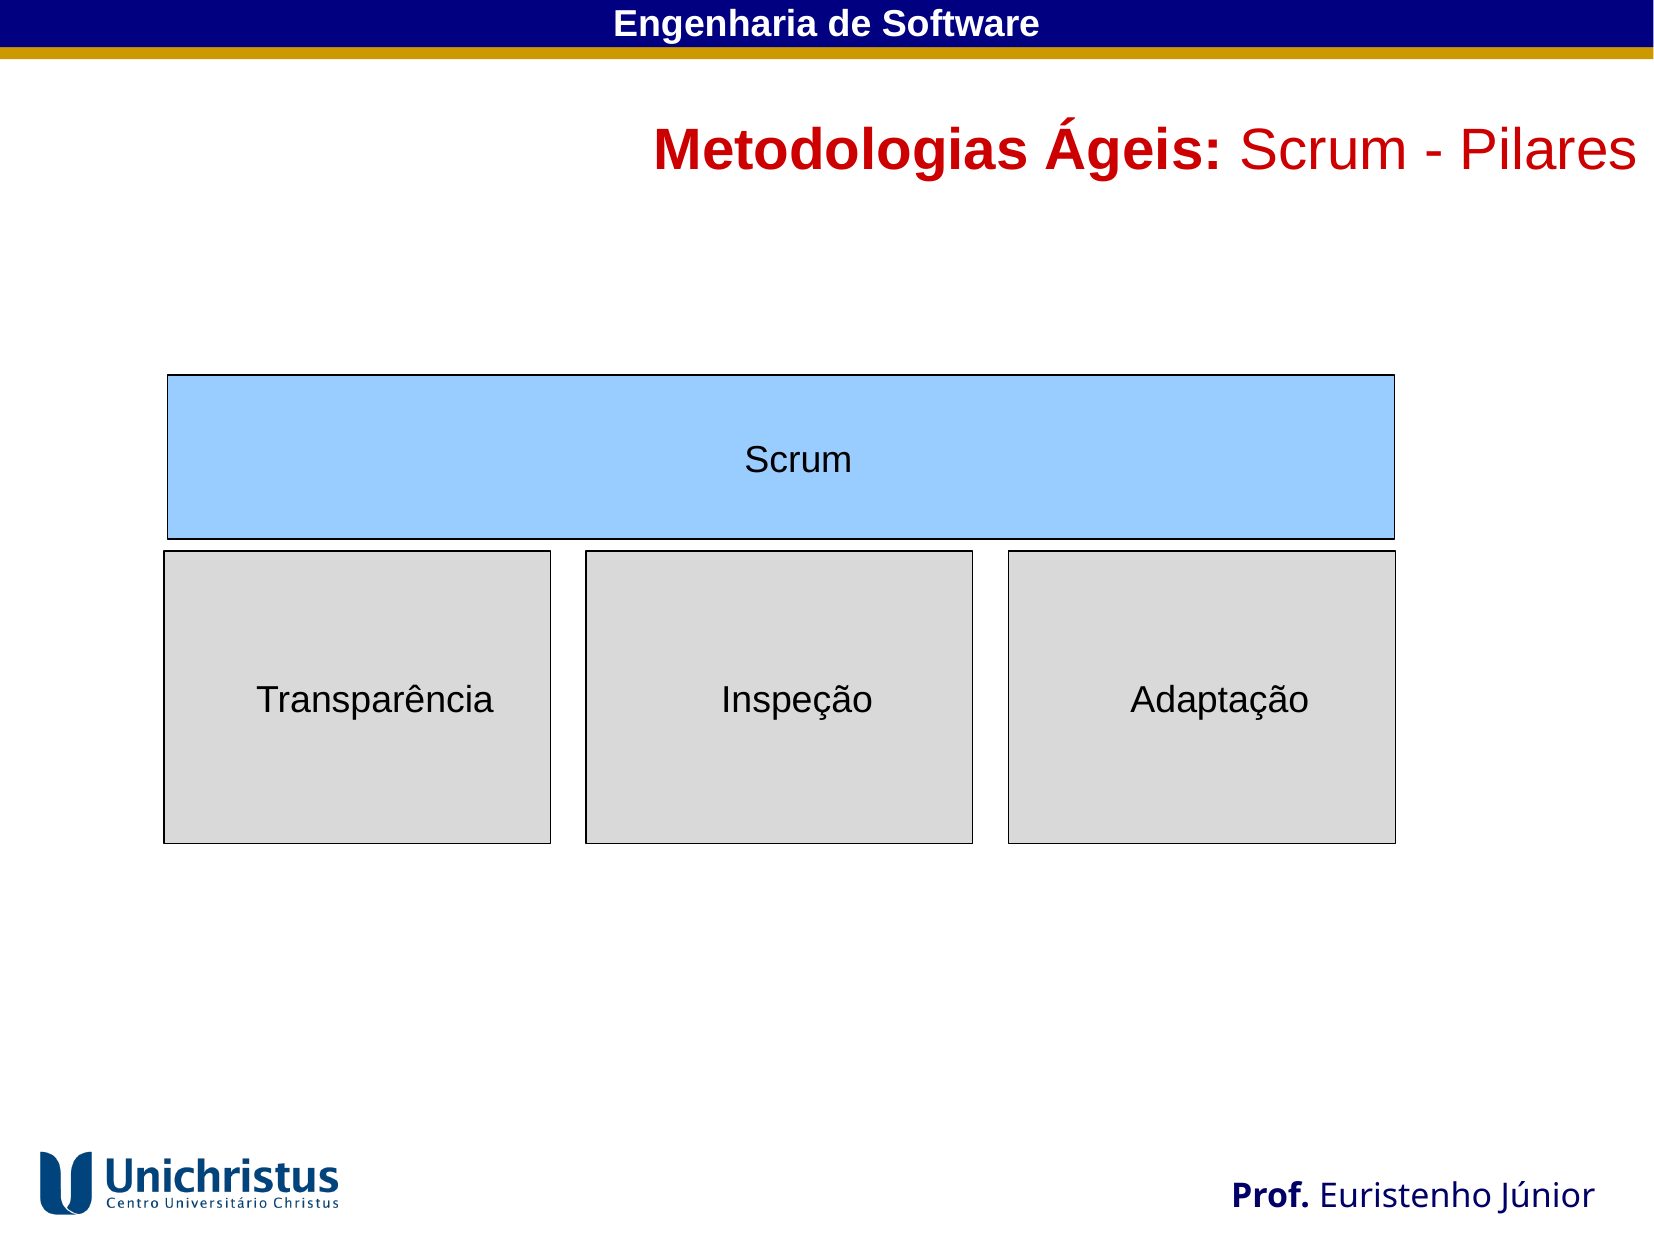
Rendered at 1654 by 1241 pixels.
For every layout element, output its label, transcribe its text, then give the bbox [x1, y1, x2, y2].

text_box Prof. Euristenho Júnior [1216, 1163, 1654, 1224]
text_box Metodologias Ágeis: Scrum - Pilares [638, 109, 1654, 189]
text_box Inspeção [585, 550, 973, 844]
text_box Adaptação [1008, 550, 1396, 844]
picture [35, 1148, 343, 1217]
text_box Engenharia de Software [0, 0, 1654, 48]
text_box Transparência [163, 550, 551, 844]
text_box Scrum [167, 375, 1395, 540]
text_box [0, 48, 1654, 60]
